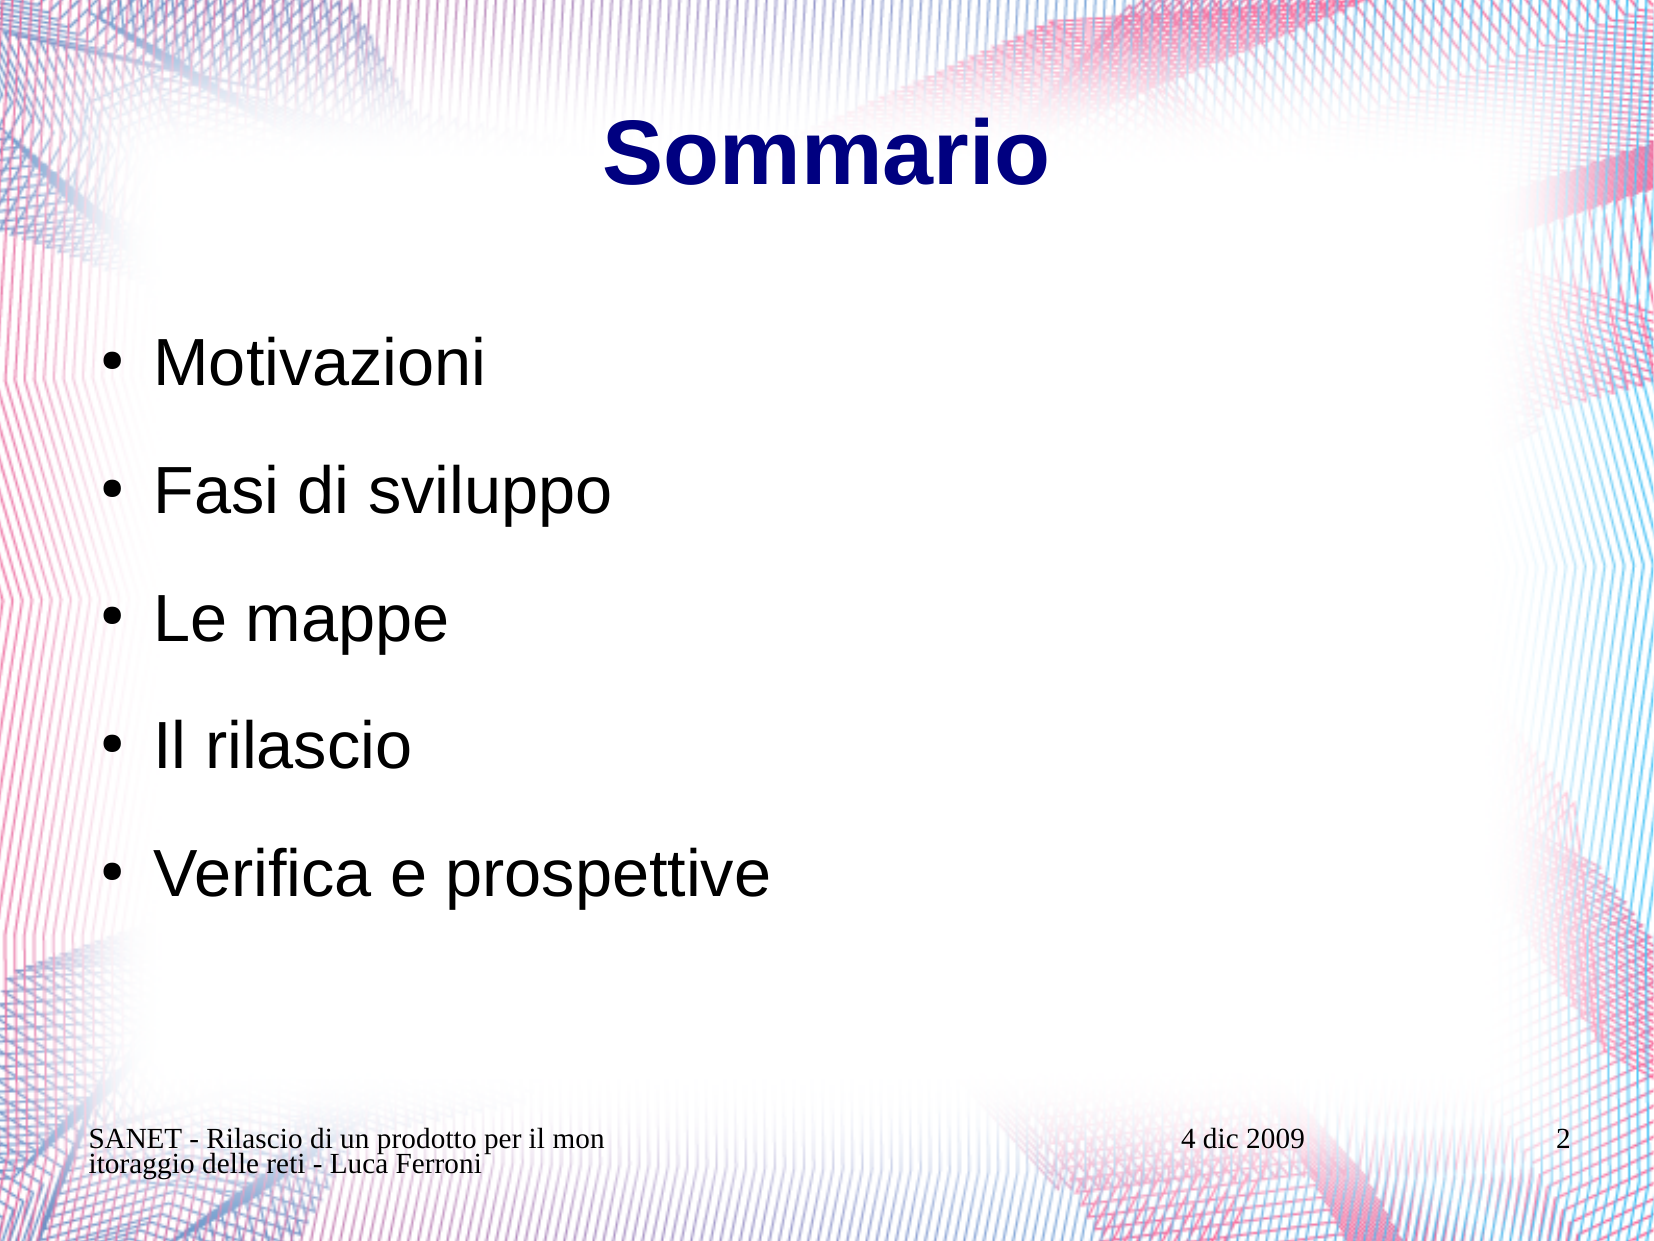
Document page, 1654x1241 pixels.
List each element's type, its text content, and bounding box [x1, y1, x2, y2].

title Sommario [82, 49, 1571, 257]
list Motivazioni Fasi di sviluppo Le mappe Il rilascio Verifica e prospettive [82, 324, 1571, 1109]
picture [0, 0, 1654, 1241]
